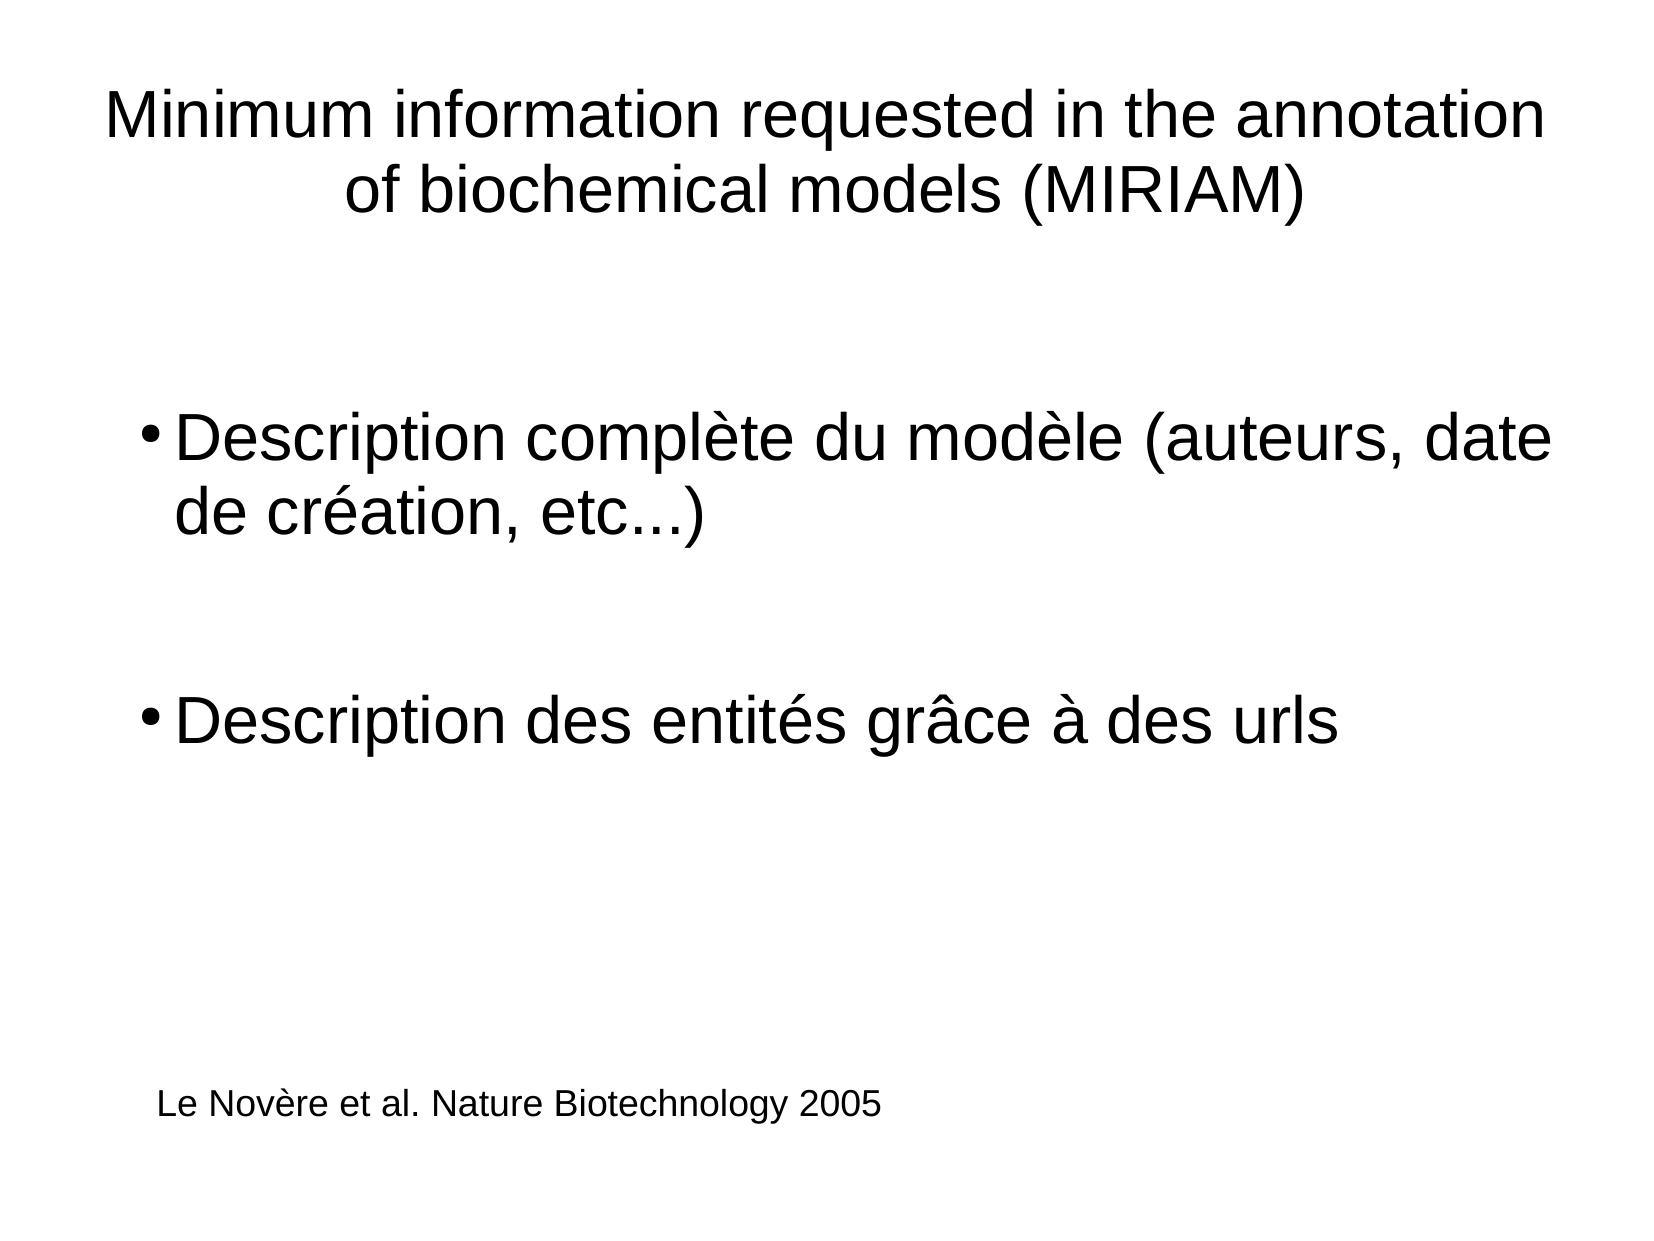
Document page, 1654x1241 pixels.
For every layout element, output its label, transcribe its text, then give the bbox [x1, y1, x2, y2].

title Minimum information requested in the annotation of biochemical models (MIRIAM) [82, 49, 1570, 256]
text_box Le Novère et al. Nature Biotechnology 2005 [141, 1074, 1217, 1132]
list Description complète du modèle (auteurs, date de création, etc...) Description des entités grâce à des urls [82, 396, 1570, 827]
